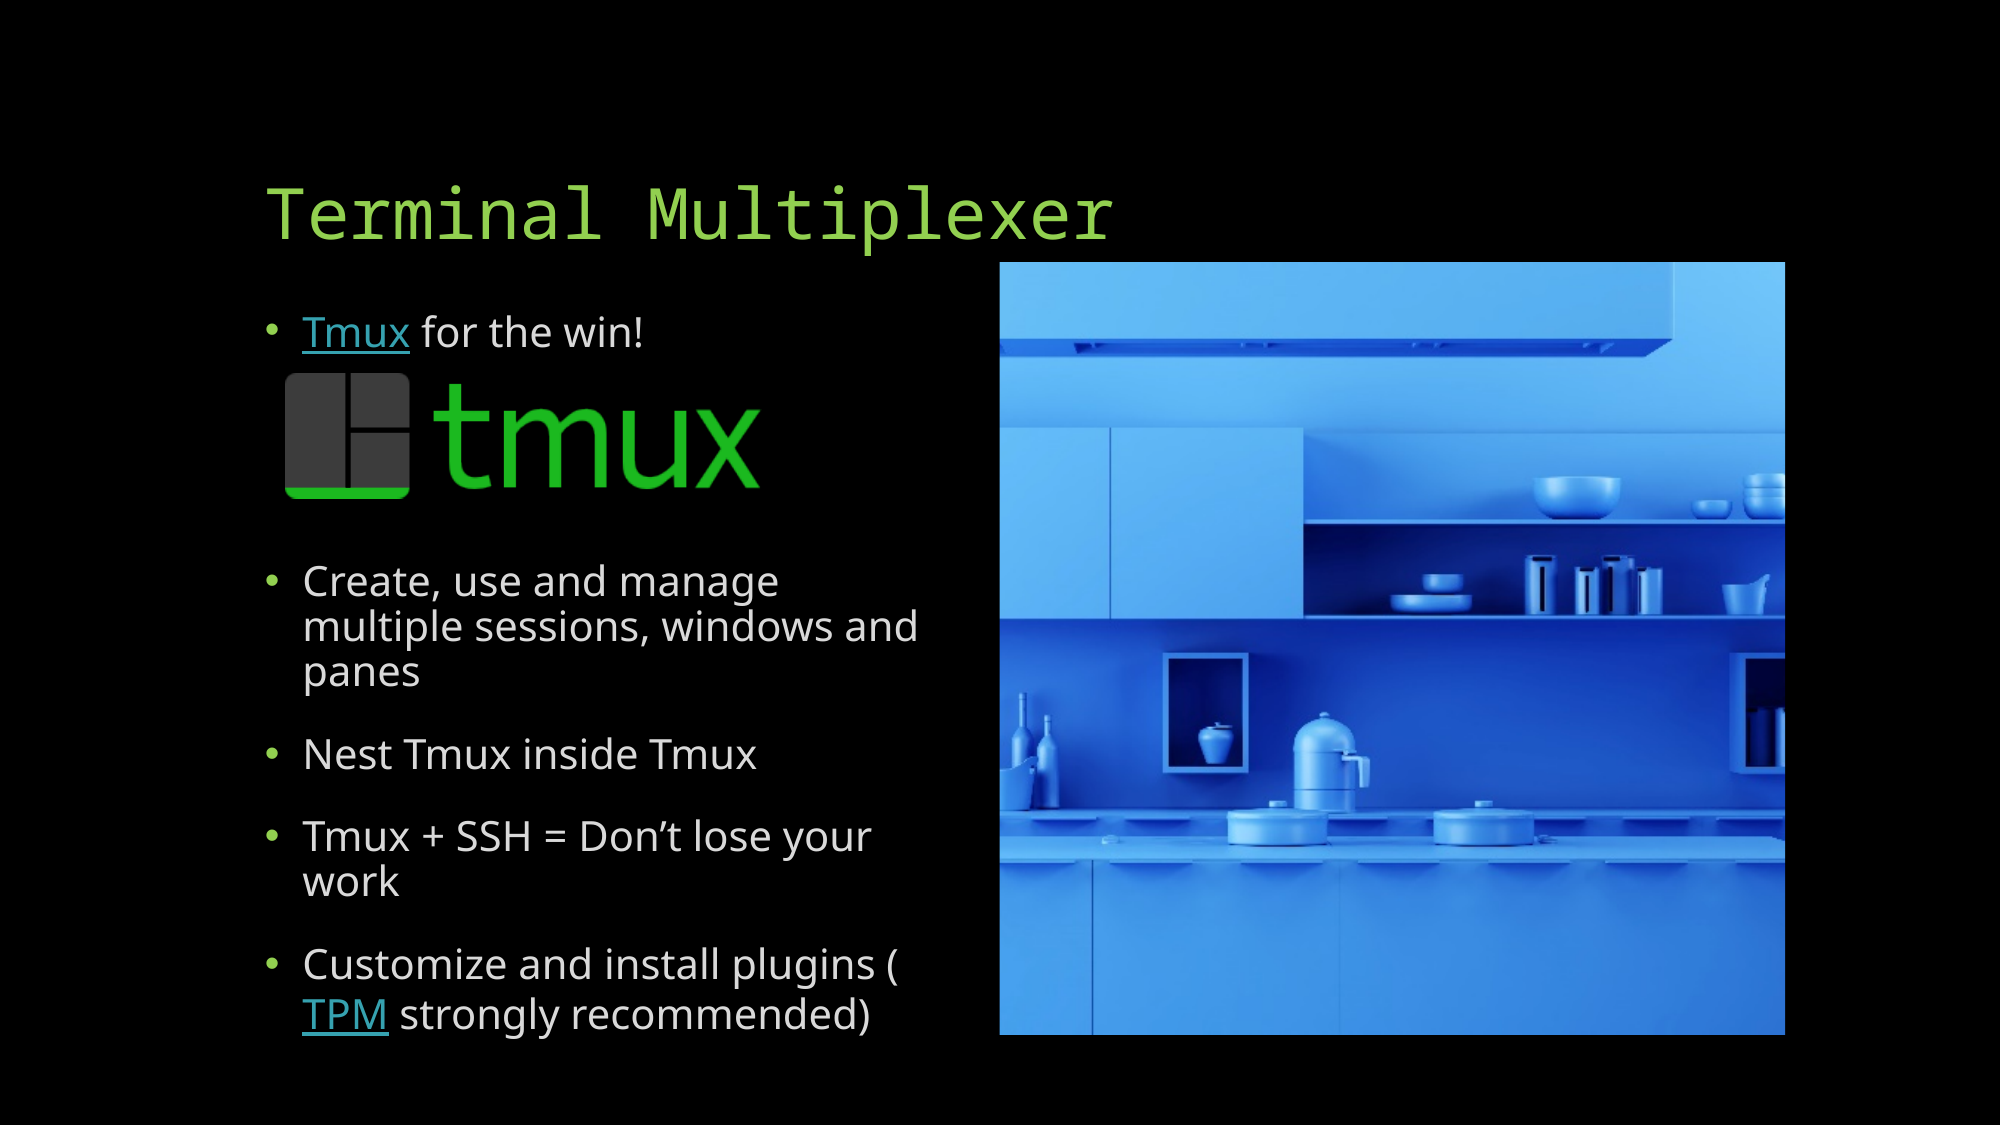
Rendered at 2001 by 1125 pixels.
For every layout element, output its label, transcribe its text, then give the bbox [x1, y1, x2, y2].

list Tmux for the win! Create, use and manage multiple sessions, windows and panes Nest Tmux inside Tmux Tmux + SSH = Don’t lose your work Customize and install plugins (TPM strongly recommended) [249, 299, 963, 1000]
title Terminal Multiplexer [249, 75, 1750, 263]
picture [999, 262, 1786, 1035]
picture [285, 373, 762, 499]
